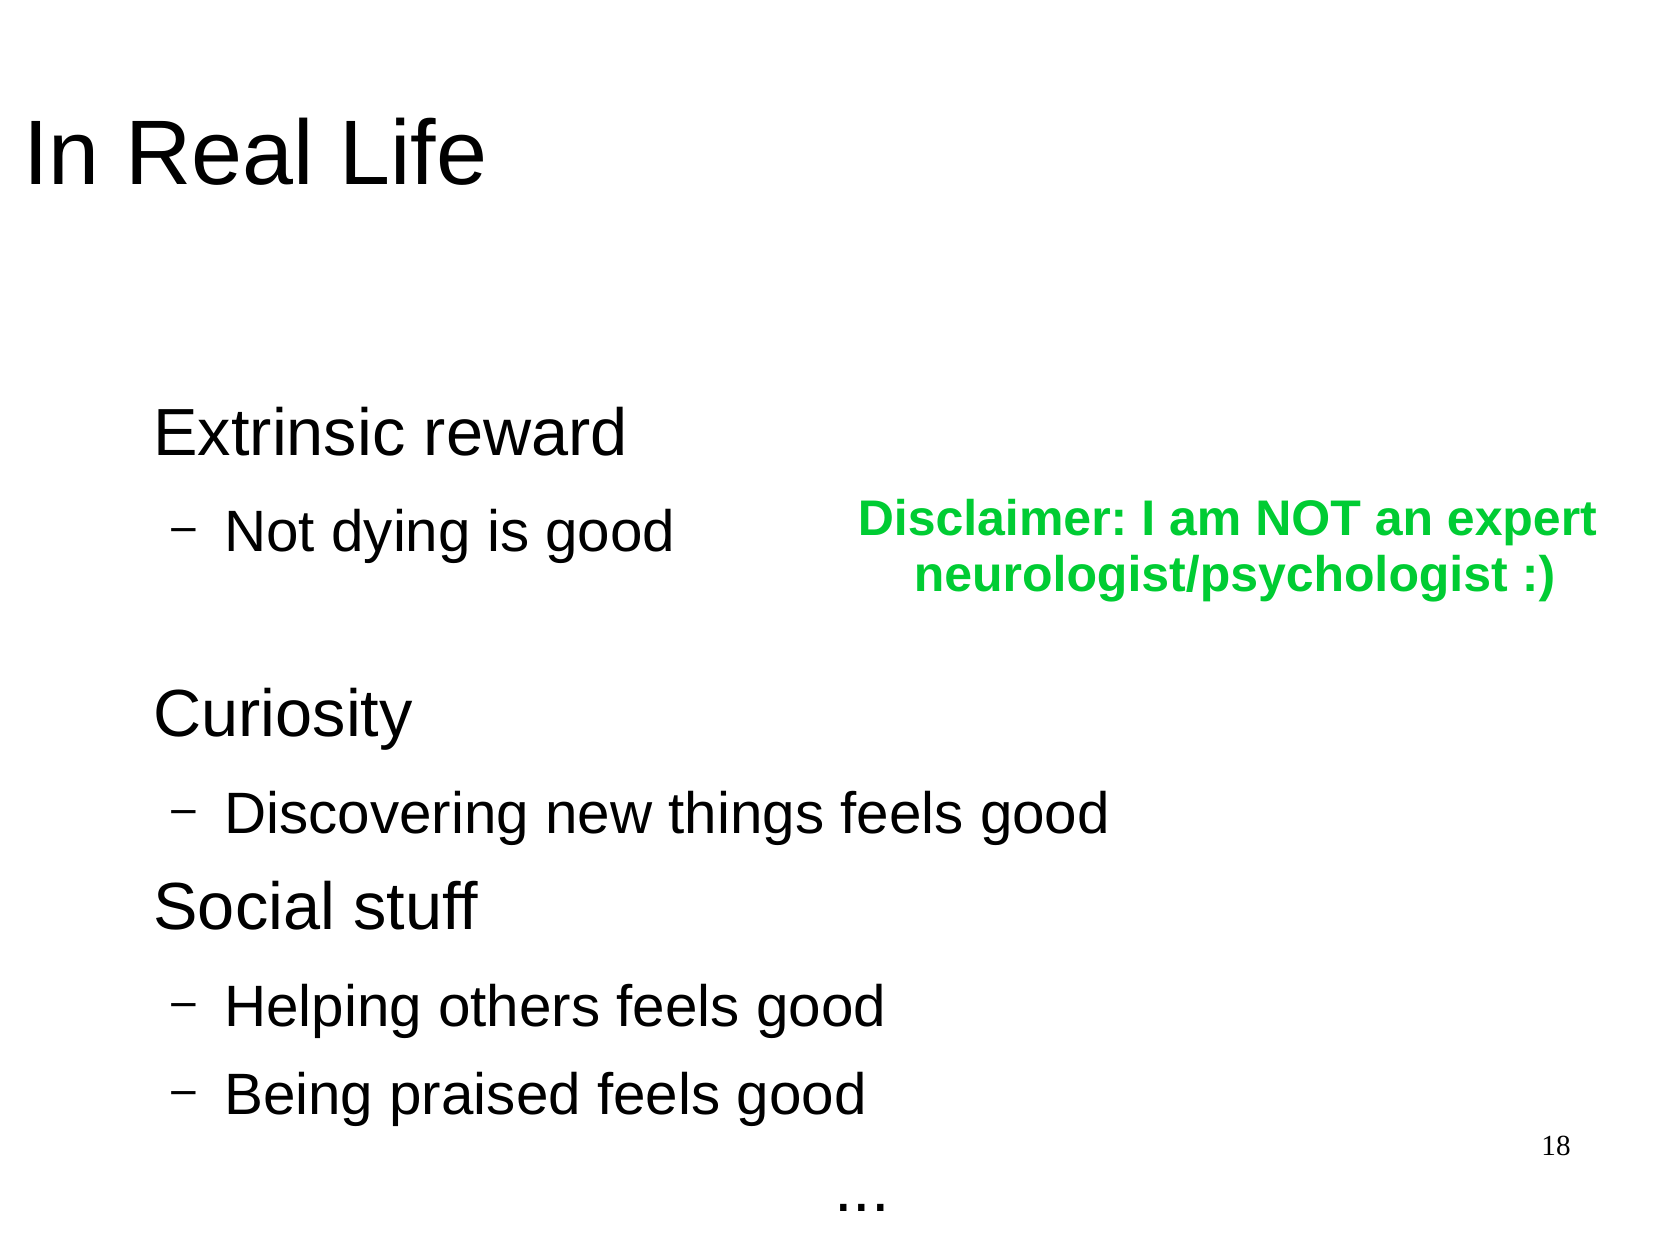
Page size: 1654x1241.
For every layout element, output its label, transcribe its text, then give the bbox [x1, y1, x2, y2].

text_box Disclaimer: I am NOT an expert neurologist/psychologist :) [843, 482, 1627, 610]
list Extrinsic reward Not dying is good Curiosity Discovering new things feels good Social stuff Helping others feels good Being praised feels good ... [82, 290, 1571, 1241]
title In Real Life [23, 49, 1512, 257]
